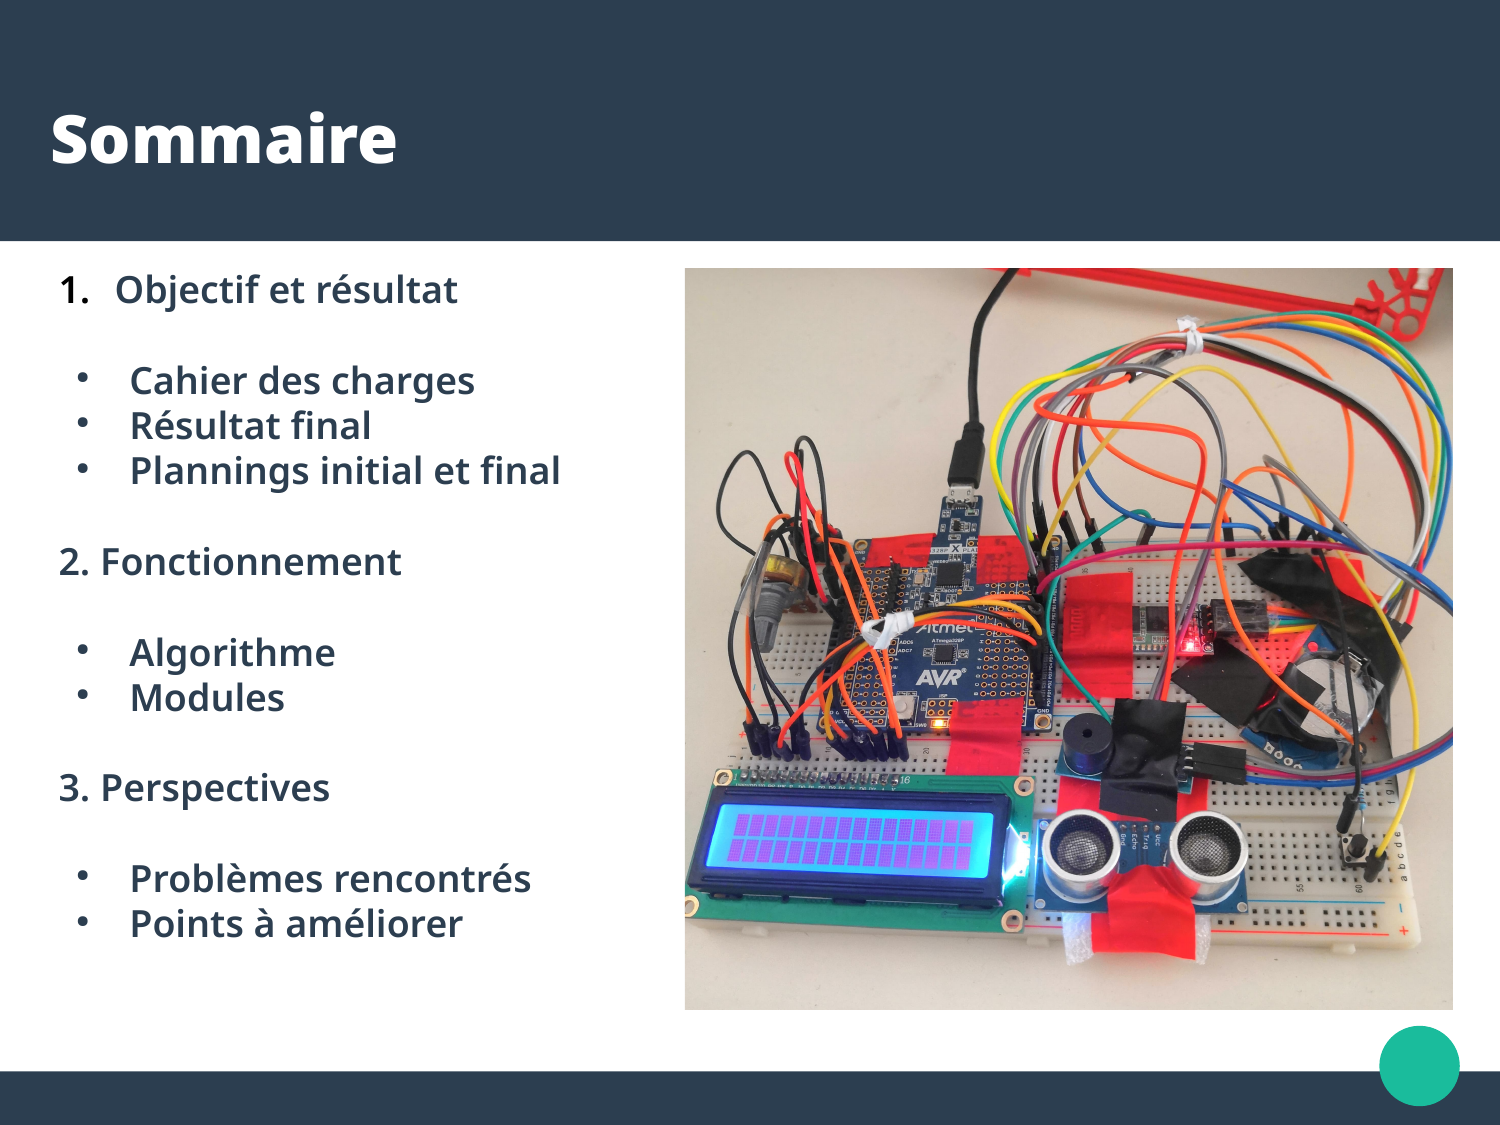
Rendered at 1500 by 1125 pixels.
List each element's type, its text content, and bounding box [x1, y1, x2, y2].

title Sommaire [0, 42, 1351, 231]
picture [684, 268, 1453, 1010]
list Objectif et résultat Cahier des charges Résultat final Plannings initial et final 2. Fonctionnement Algorithme Modules 3. Perspectives Problèmes rencontrés Points à améliorer [43, 267, 1394, 1010]
